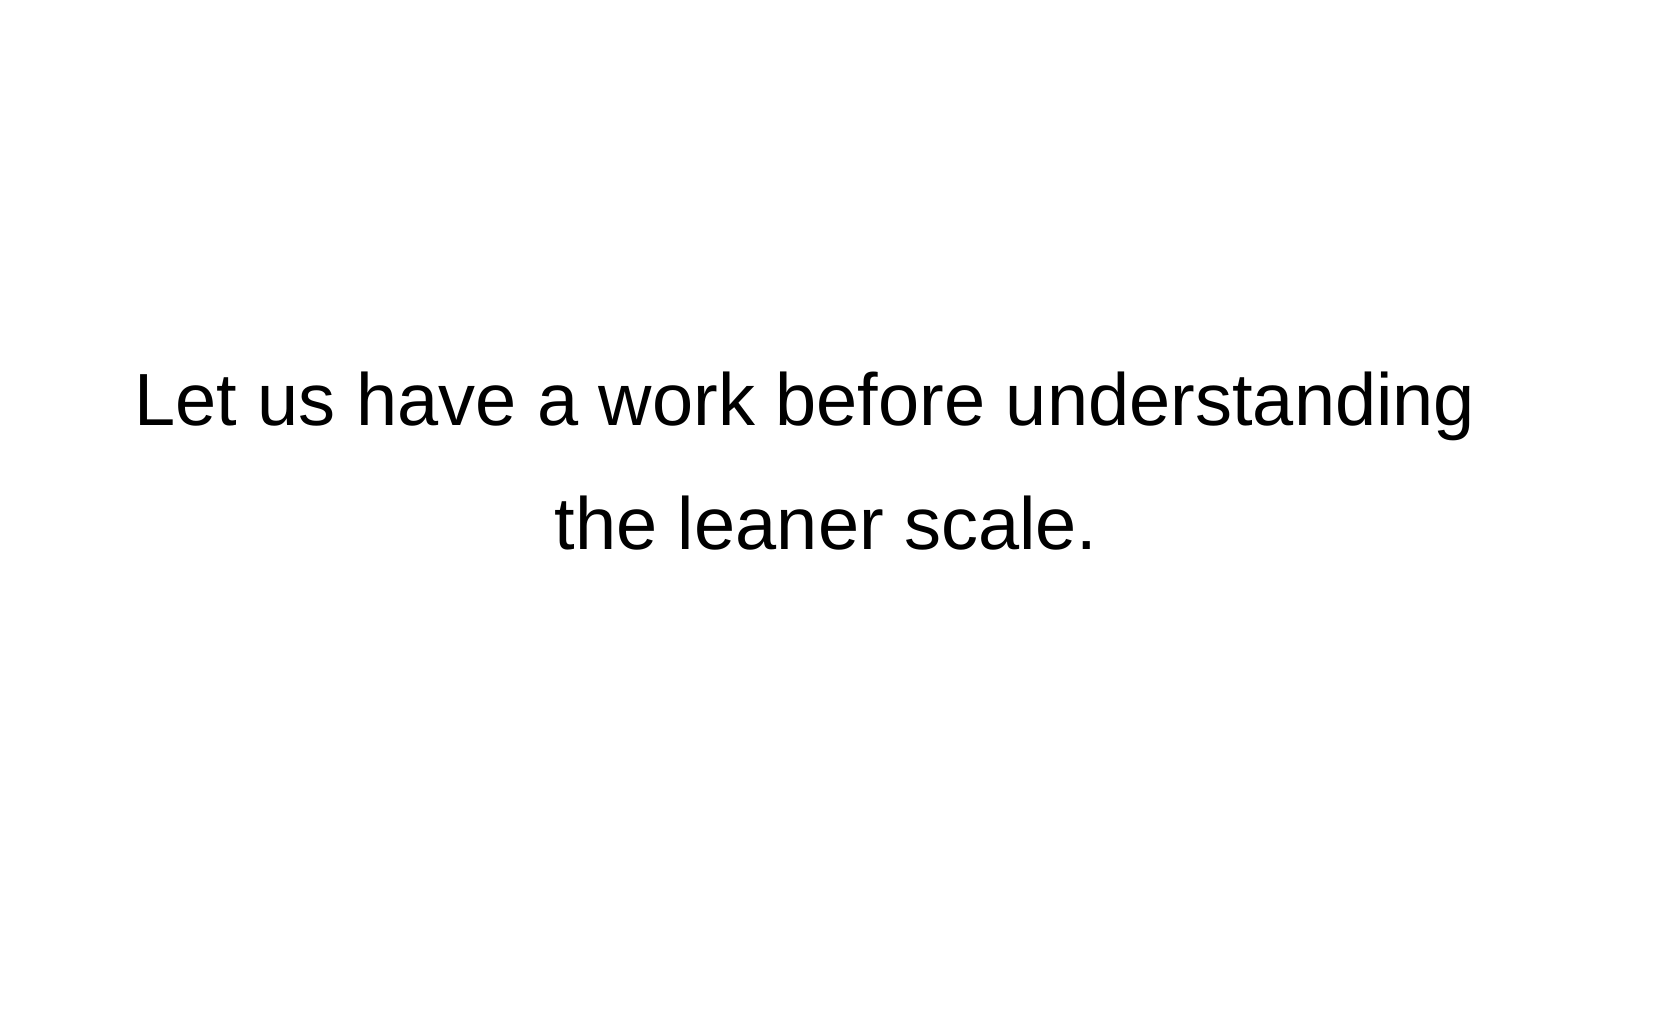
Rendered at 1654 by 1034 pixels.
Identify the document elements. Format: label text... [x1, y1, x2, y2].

subtitle Let us have a work before understanding the leaner scale. [82, 41, 1571, 842]
